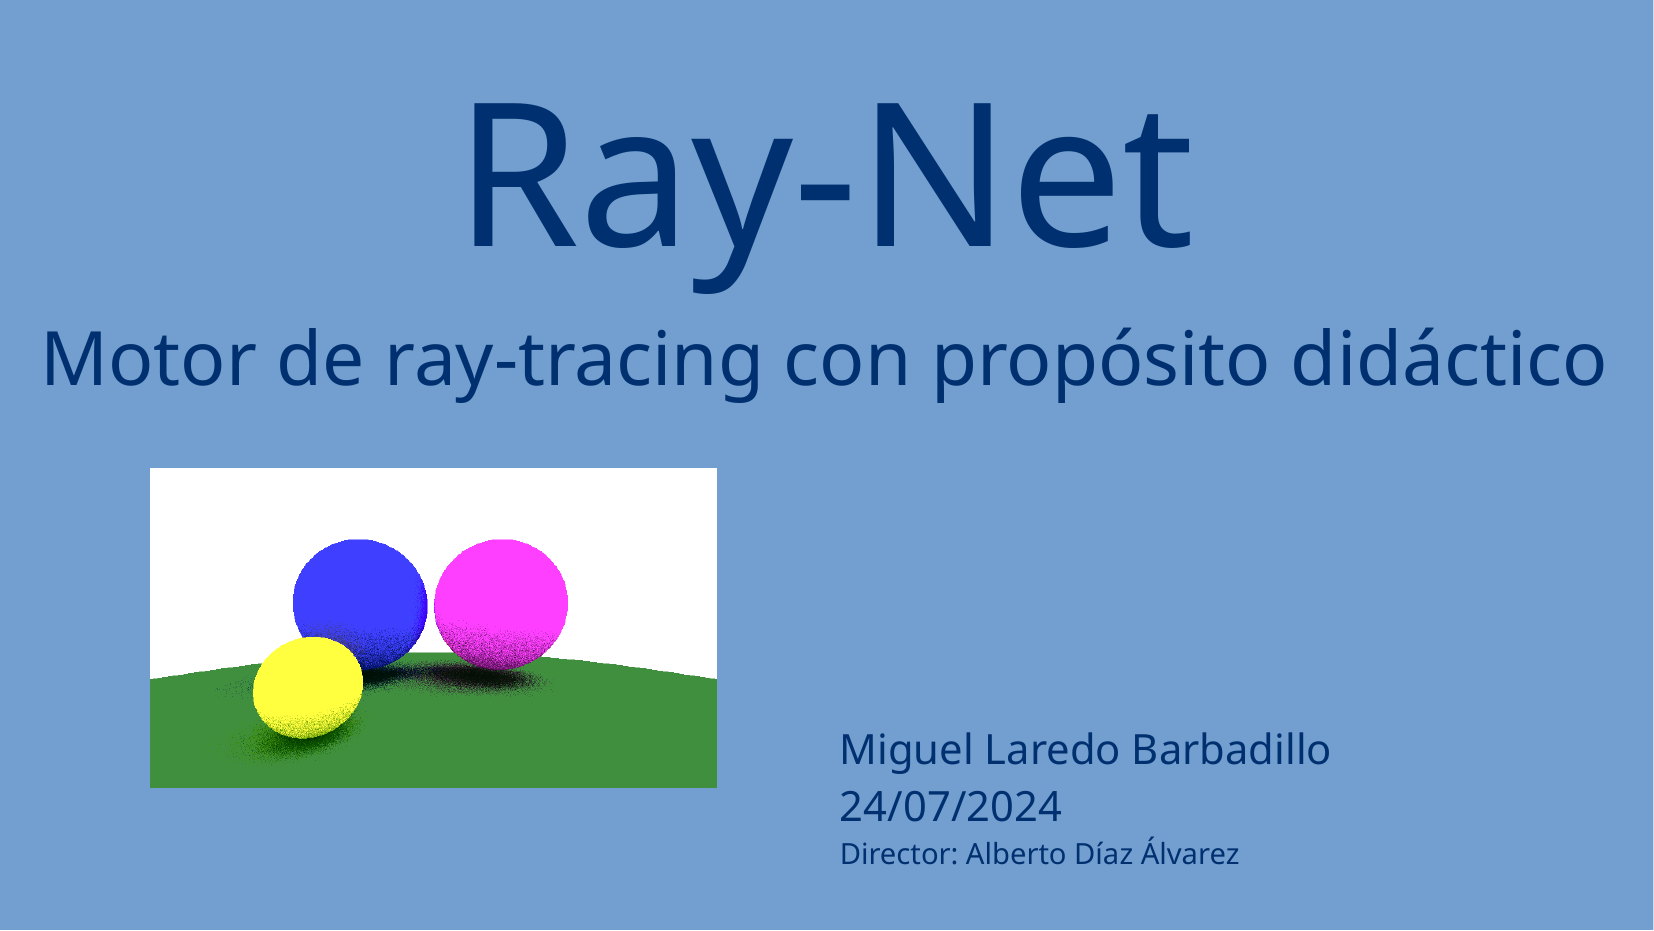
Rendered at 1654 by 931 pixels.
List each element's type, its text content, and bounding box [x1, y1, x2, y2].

title Ray-Net Motor de ray-tracing con propósito didáctico [37, 37, 1613, 403]
text_box Miguel Laredo Barbadillo 24/07/2024 Director: Alberto Díaz Álvarez [825, 712, 1576, 863]
picture [150, 468, 717, 788]
